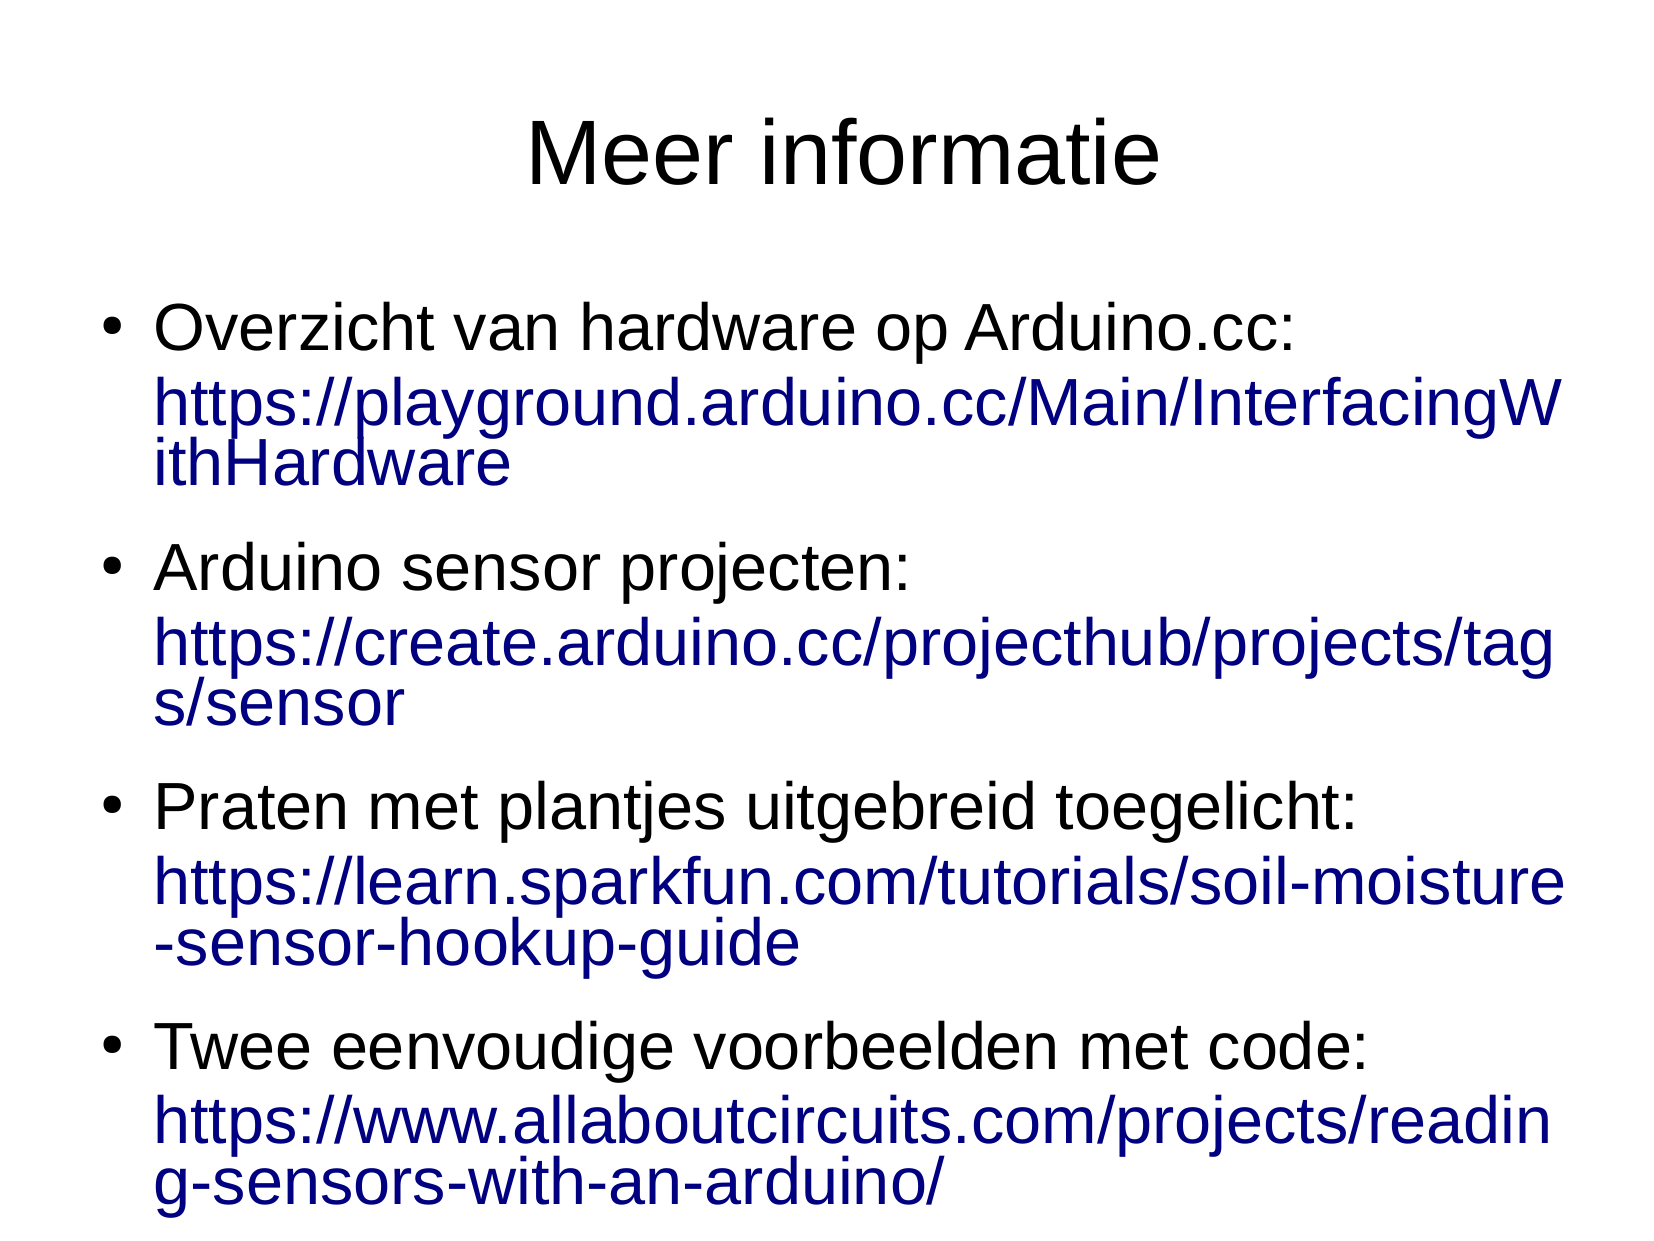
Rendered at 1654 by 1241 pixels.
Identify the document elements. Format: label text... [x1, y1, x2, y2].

title Meer informatie [82, 49, 1571, 257]
list Overzicht van hardware op Arduino.cc: https://playground.arduino.cc/Main/InterfacingWithHardware Arduino sensor projecten: https://create.arduino.cc/projecthub/projects/tags/sensor Praten met plantjes uitgebreid toegelicht: https://learn.sparkfun.com/tutorials/soil-moisture-sensor-hookup-guide Twee eenvoudige voorbeelden met code: https://www.allaboutcircuits.com/projects/reading-sensors-with-an-arduino/ [82, 290, 1571, 1010]
